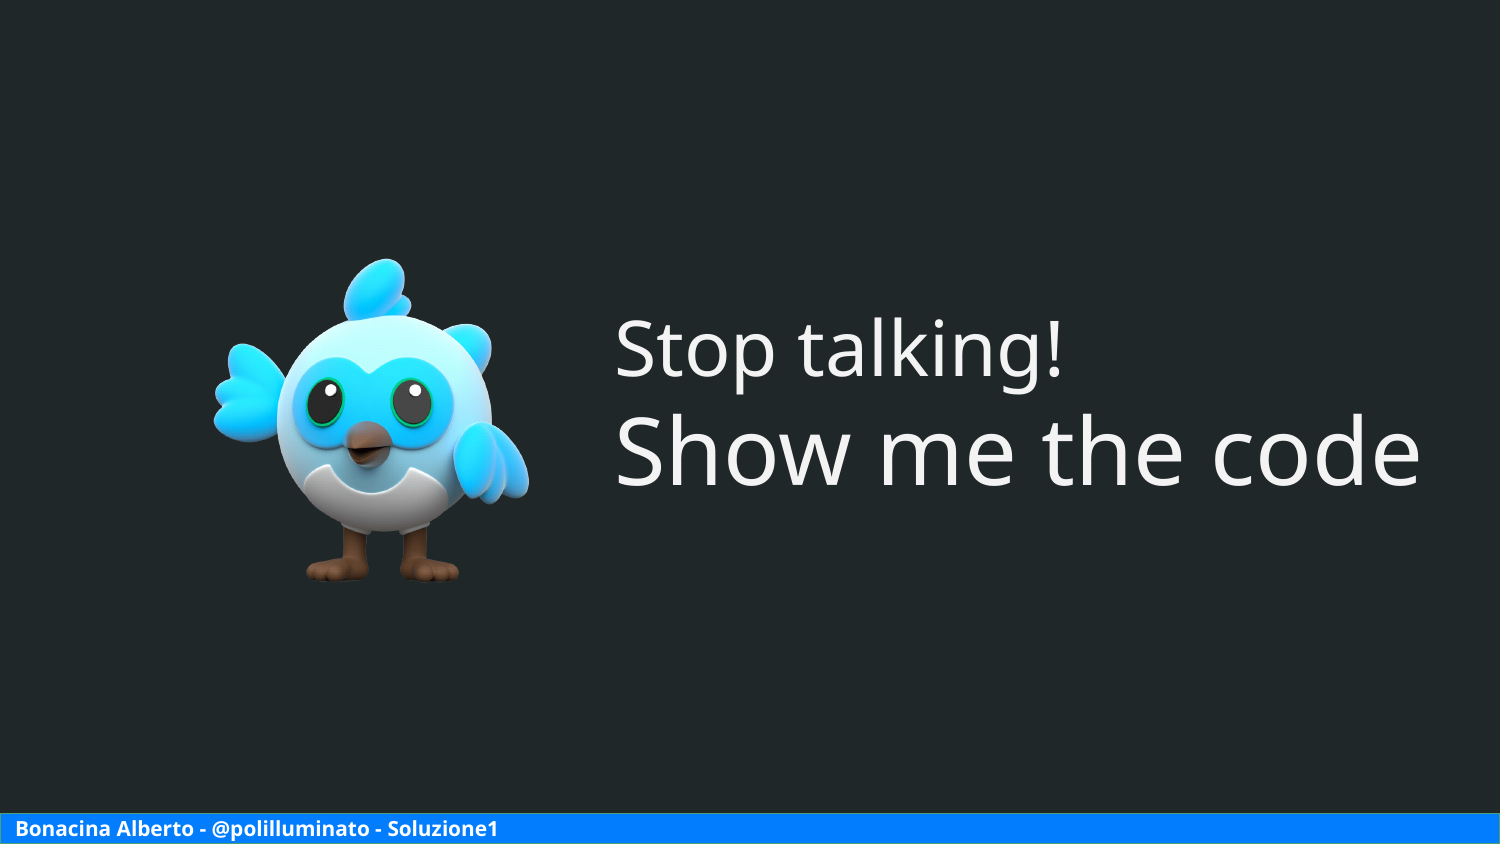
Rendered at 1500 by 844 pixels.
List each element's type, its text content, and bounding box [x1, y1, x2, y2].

picture [0, 173, 775, 632]
text_box Bonacina Alberto - @polilluminato - Soluzione1 [0, 800, 1500, 844]
text_box Stop talking! Show me the code [775, 284, 1442, 520]
